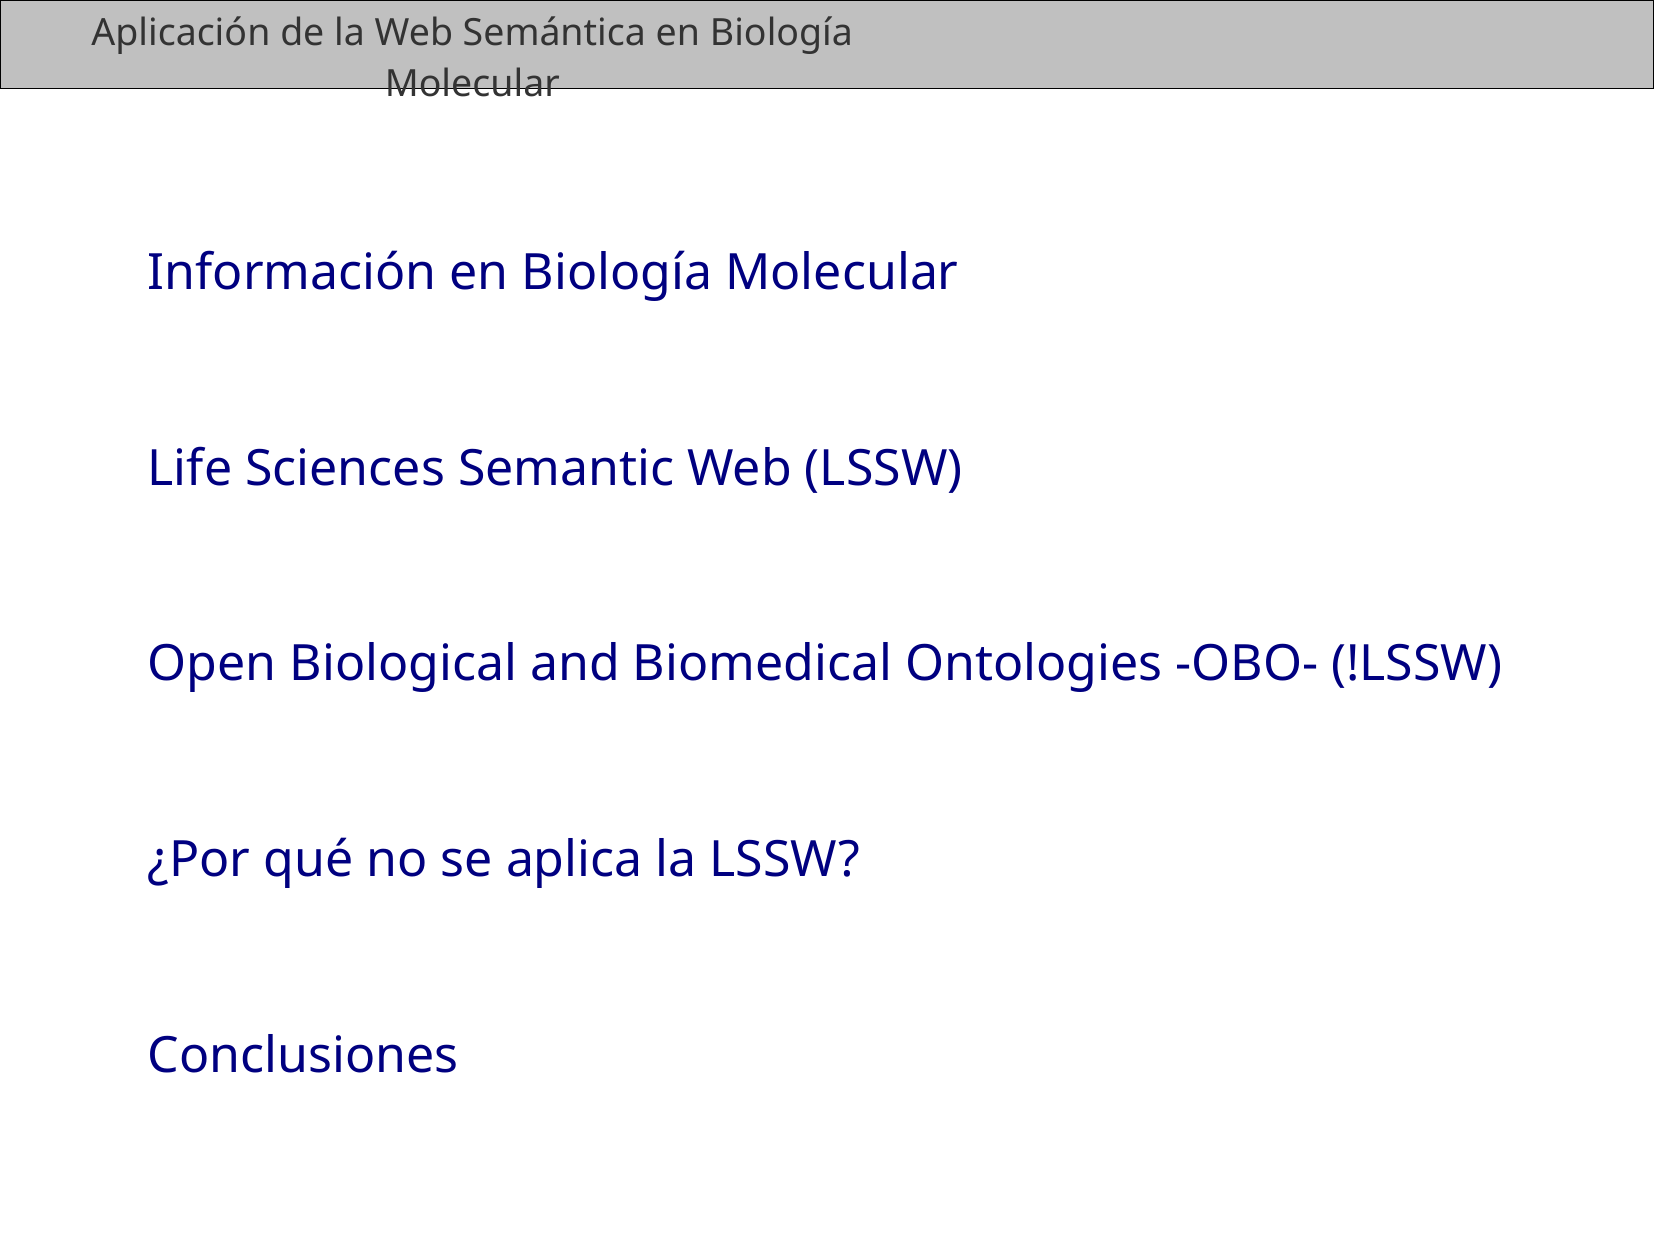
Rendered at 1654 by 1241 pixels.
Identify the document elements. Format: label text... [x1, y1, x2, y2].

text_box [0, 0, 1654, 89]
list Información en Biología Molecular Life Sciences Semantic Web (LSSW) Open Biological and Biomedical Ontologies -OBO- (!LSSW) ¿Por qué no se aplica la LSSW? Conclusiones [76, 236, 1565, 1160]
text_box Aplicación de la Web Semántica en Biología Molecular [0, 23, 945, 89]
